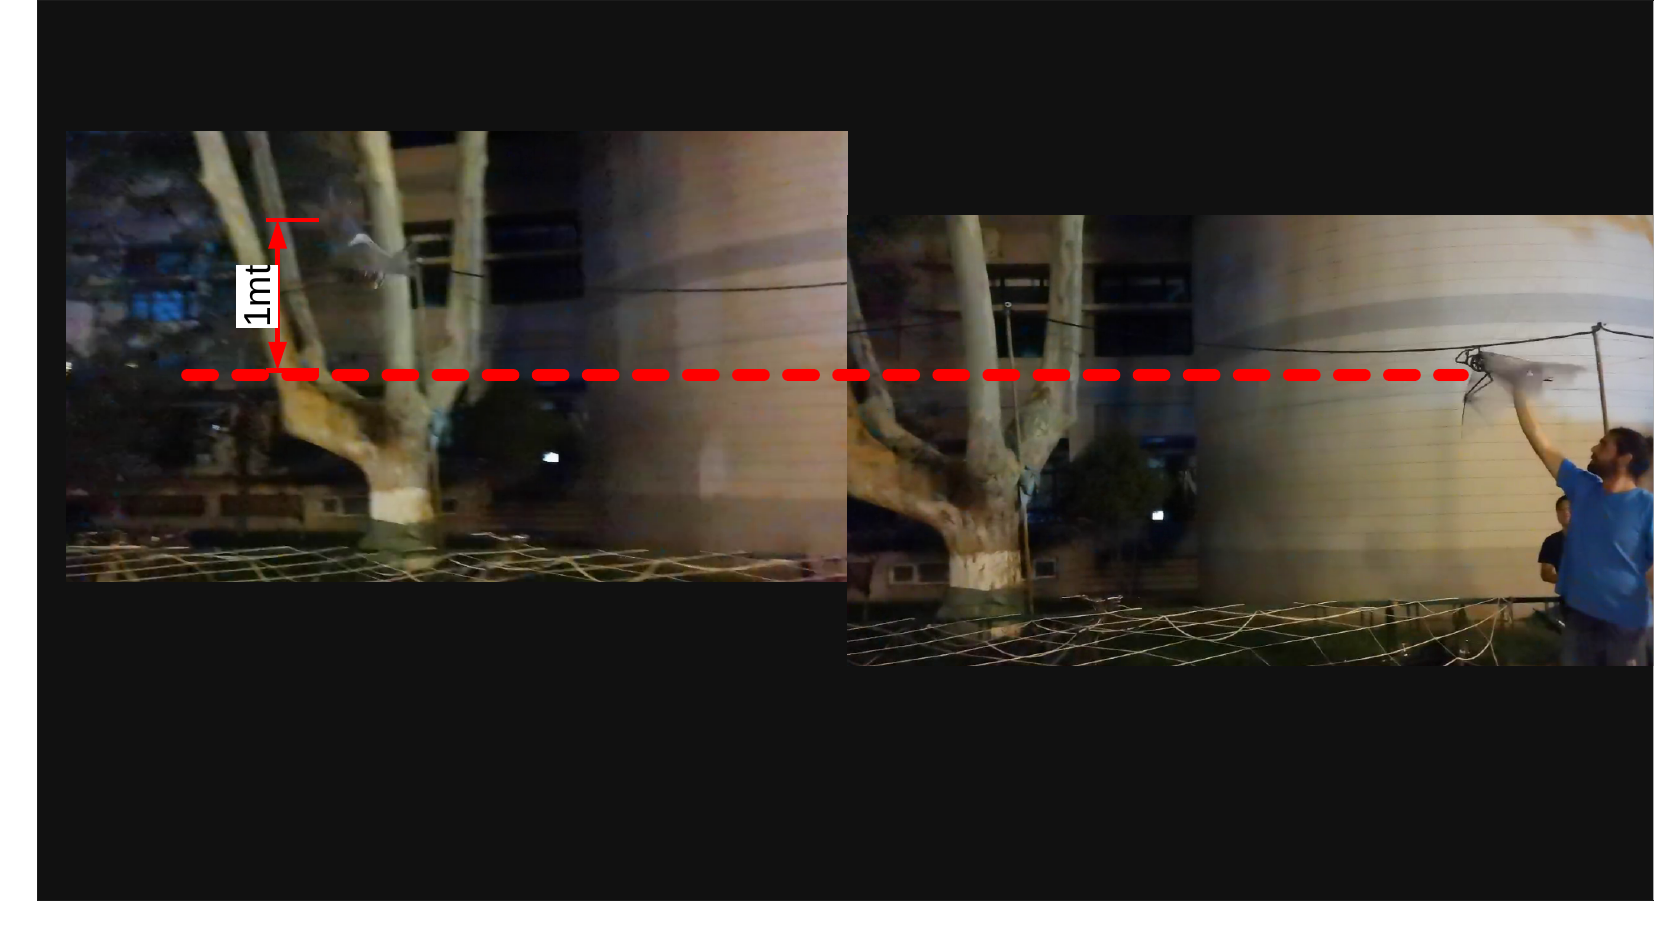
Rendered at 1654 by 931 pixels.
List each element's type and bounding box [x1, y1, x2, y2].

text_box [37, 0, 1654, 901]
picture [66, 131, 1654, 667]
